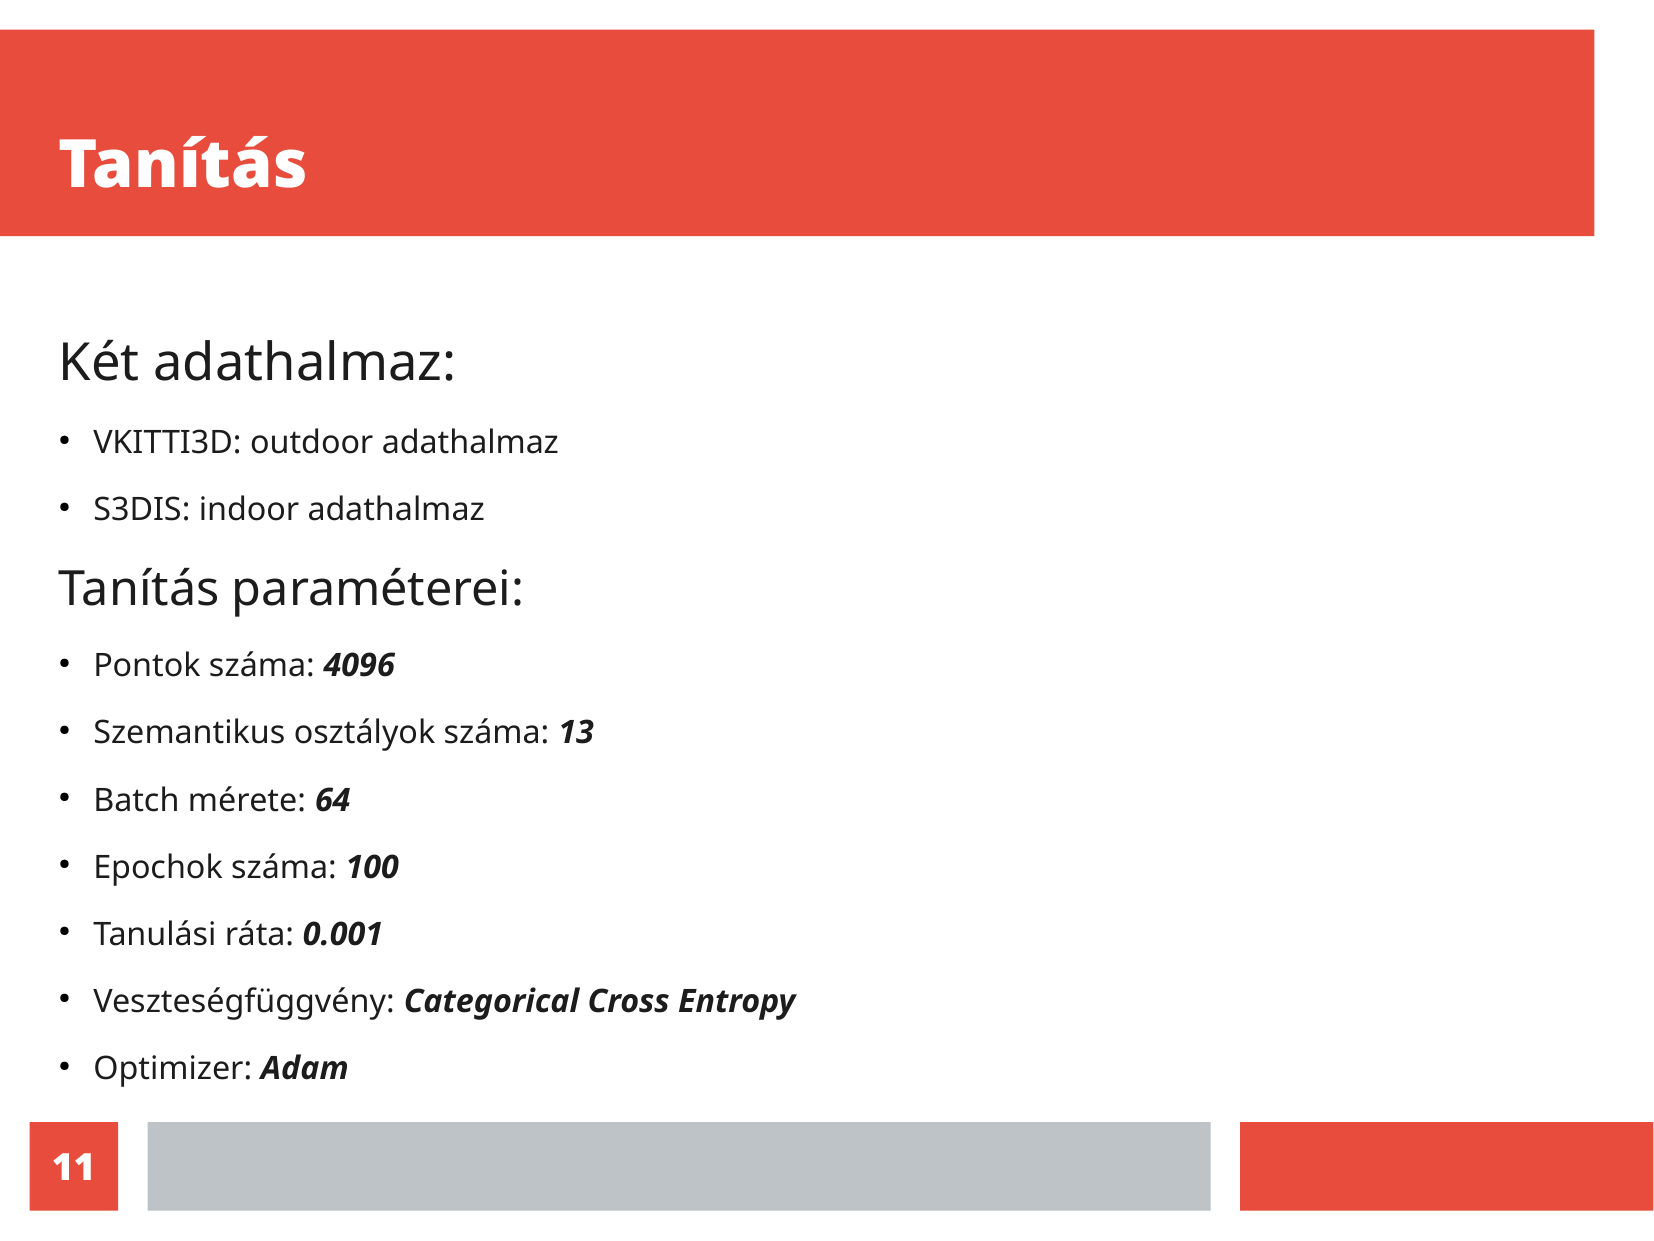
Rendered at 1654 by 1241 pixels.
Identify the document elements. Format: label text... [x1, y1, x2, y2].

title Tanítás [59, 59, 1595, 207]
list Két adathalmaz: VKITTI3D: outdoor adathalmaz S3DIS: indoor adathalmaz Tanítás paraméterei: Pontok száma: 4096 Szemantikus osztályok száma: 13 Batch mérete: 64 Epochok száma: 100 Tanulási ráta: 0.001 Veszteségfüggvény: Categorical Cross Entropy Optimizer: Adam [59, 324, 1565, 1093]
